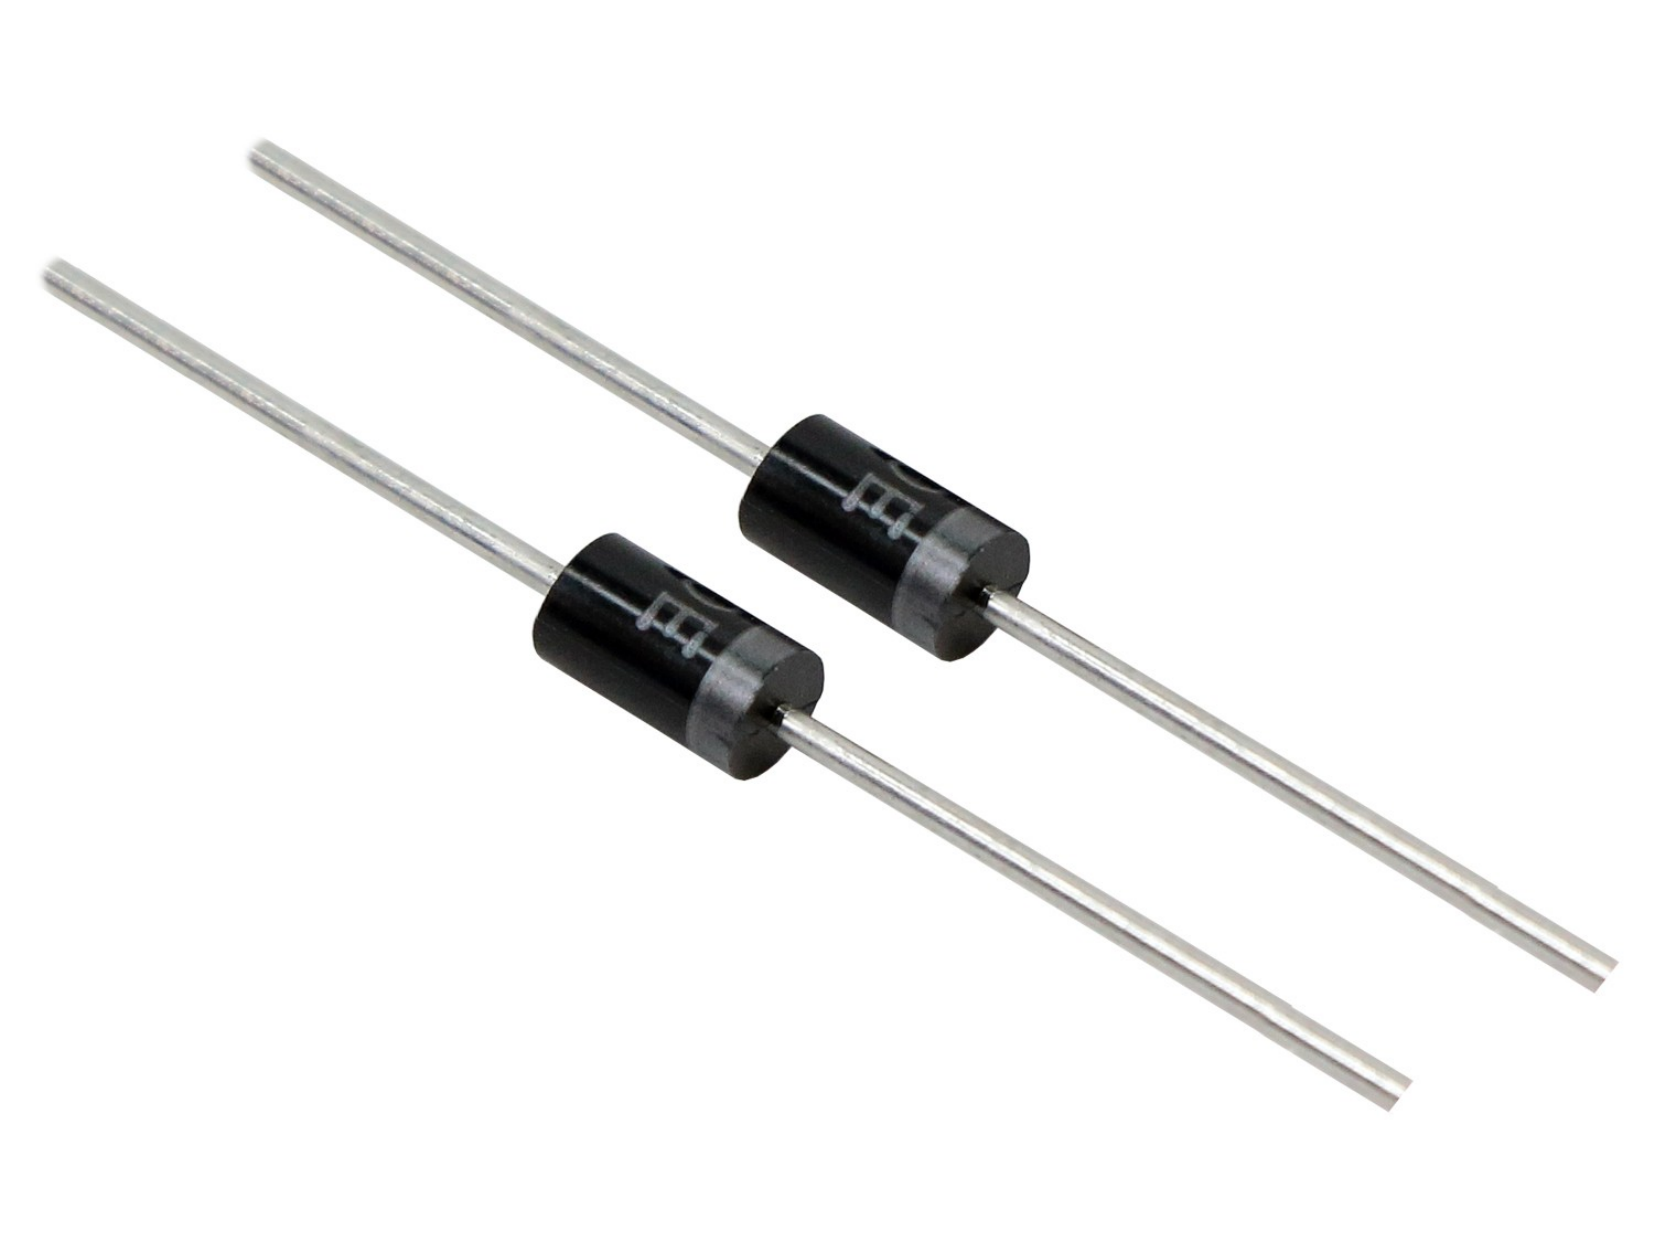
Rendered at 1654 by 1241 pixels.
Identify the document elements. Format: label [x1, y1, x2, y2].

picture [0, 95, 1654, 1145]
